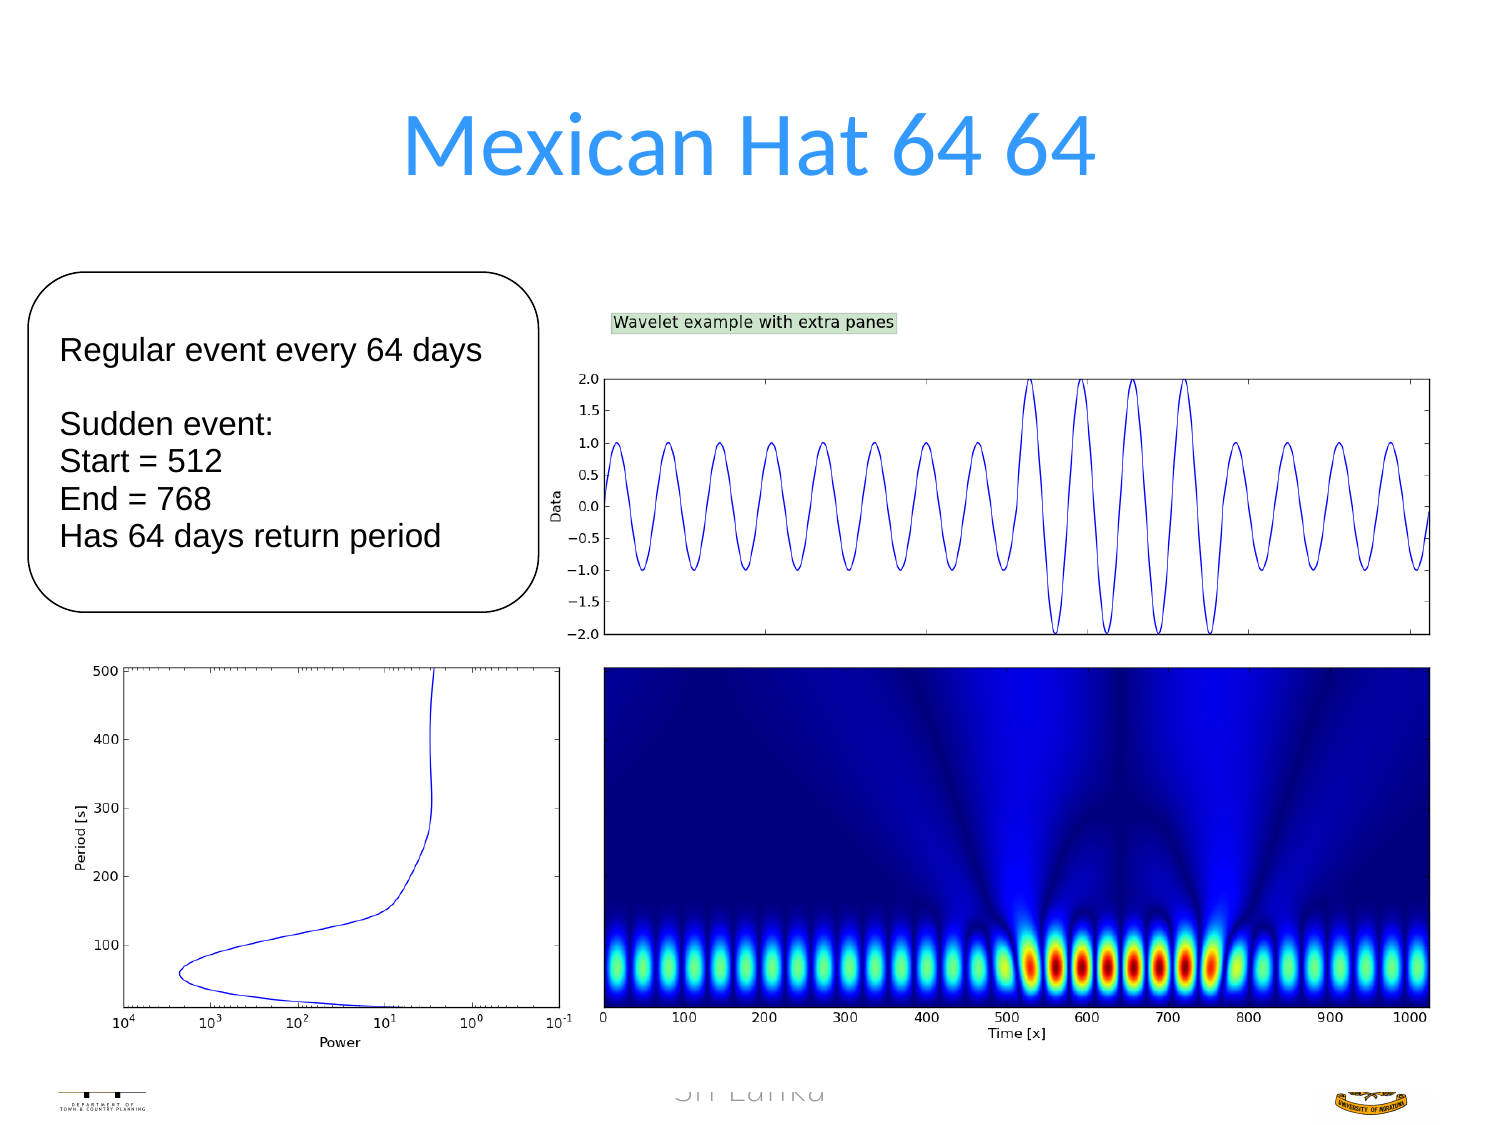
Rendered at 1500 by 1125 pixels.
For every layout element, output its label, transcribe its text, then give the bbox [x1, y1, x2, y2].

title Mexican Hat 64 64 [75, 37, 1426, 240]
picture [3, 243, 1500, 1125]
text_box Regular event every 64 days Sudden event: Start = 512 End = 768 Has 64 days return period [28, 272, 539, 613]
